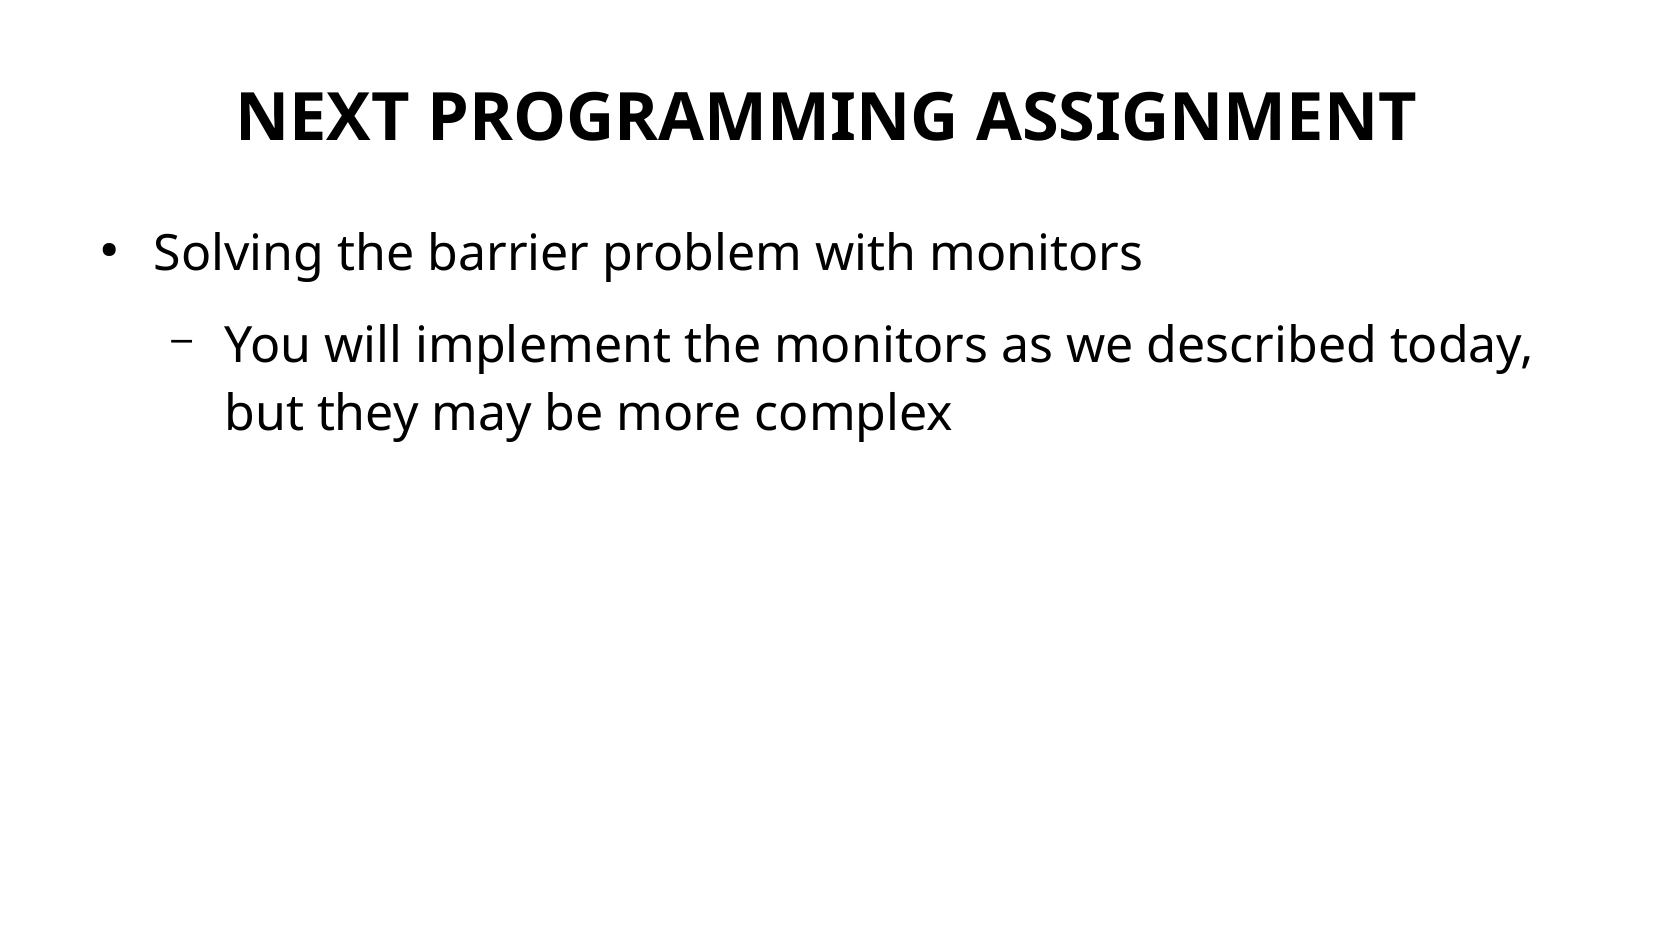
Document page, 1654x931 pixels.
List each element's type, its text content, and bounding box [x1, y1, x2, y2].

list Solving the barrier problem with monitors You will implement the monitors as we described today, but they may be more complex [82, 217, 1571, 757]
title NEXT PROGRAMMING ASSIGNMENT [82, 36, 1571, 193]
